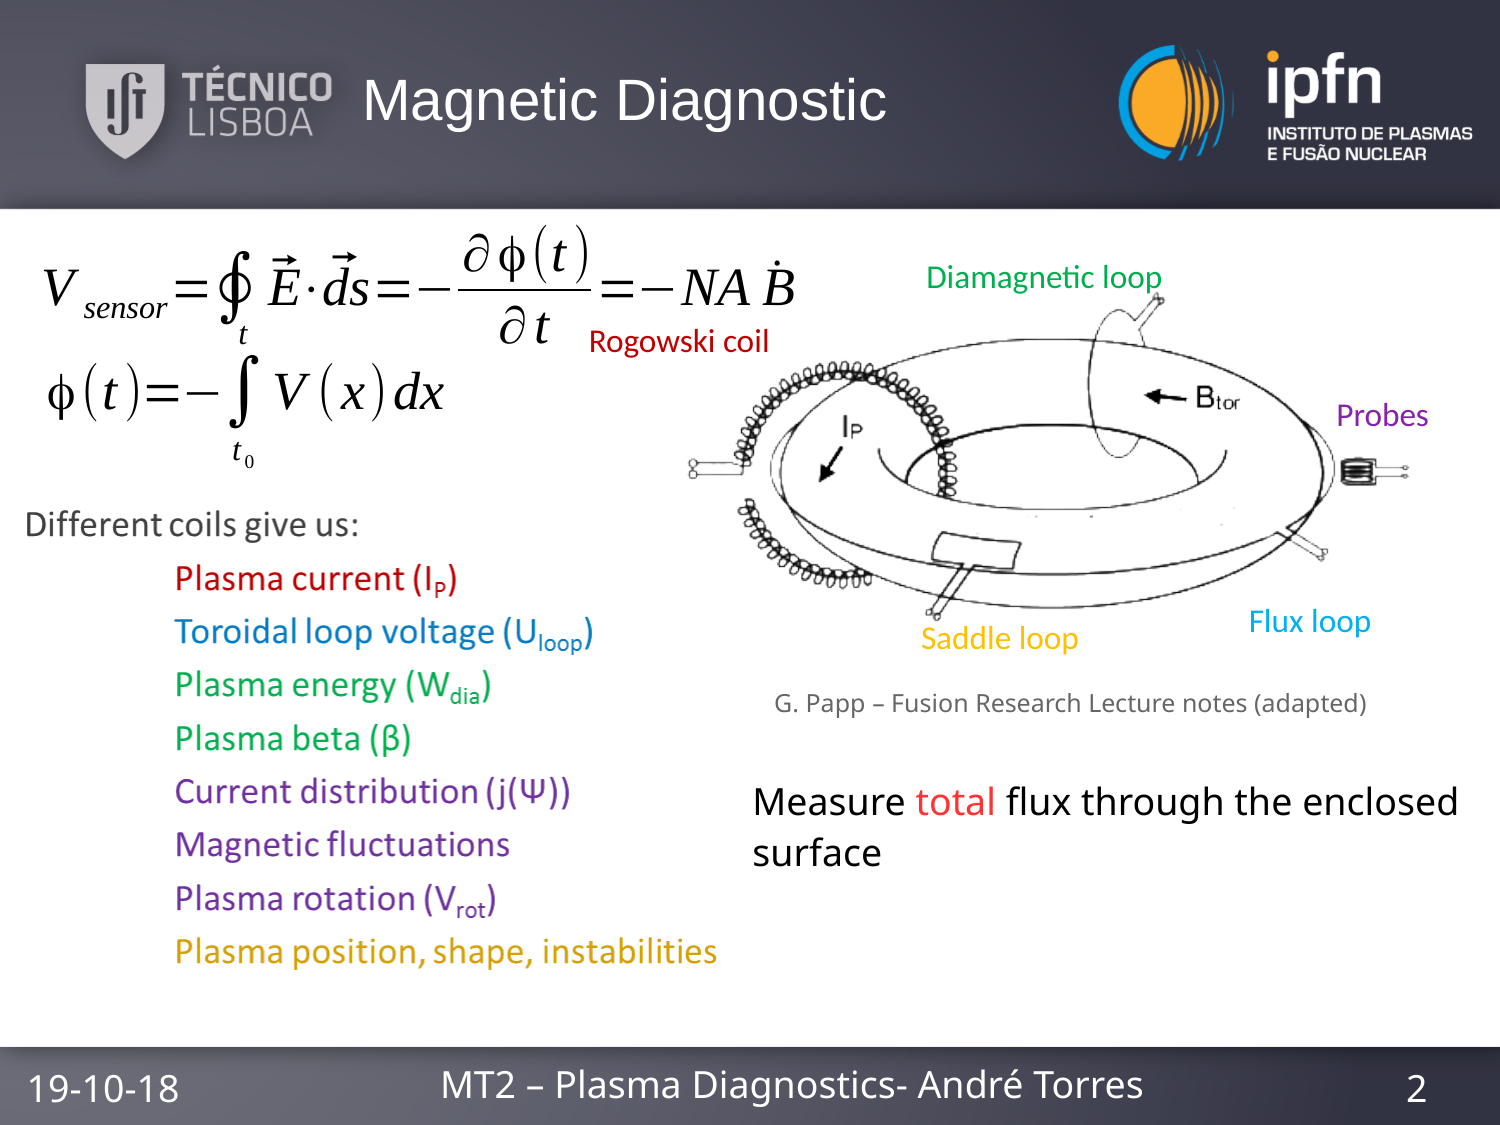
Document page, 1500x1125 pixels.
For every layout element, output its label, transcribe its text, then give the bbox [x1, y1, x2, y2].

text_box Diamagnetic loop [911, 247, 1259, 303]
text_box Measure total flux through the enclosed surface [737, 767, 1430, 1016]
text_box Probes [1321, 386, 1500, 441]
text_box Flux loop [1234, 591, 1500, 647]
text_box Saddle loop [906, 608, 1254, 664]
picture [0, 0, 1500, 1125]
text_box Rogowski coil [573, 311, 922, 367]
text_box G. Papp – Fusion Research Lecture notes (adapted) [780, 679, 1500, 729]
title Magnetic Diagnostic [362, 23, 1087, 178]
chart [35, 221, 803, 473]
